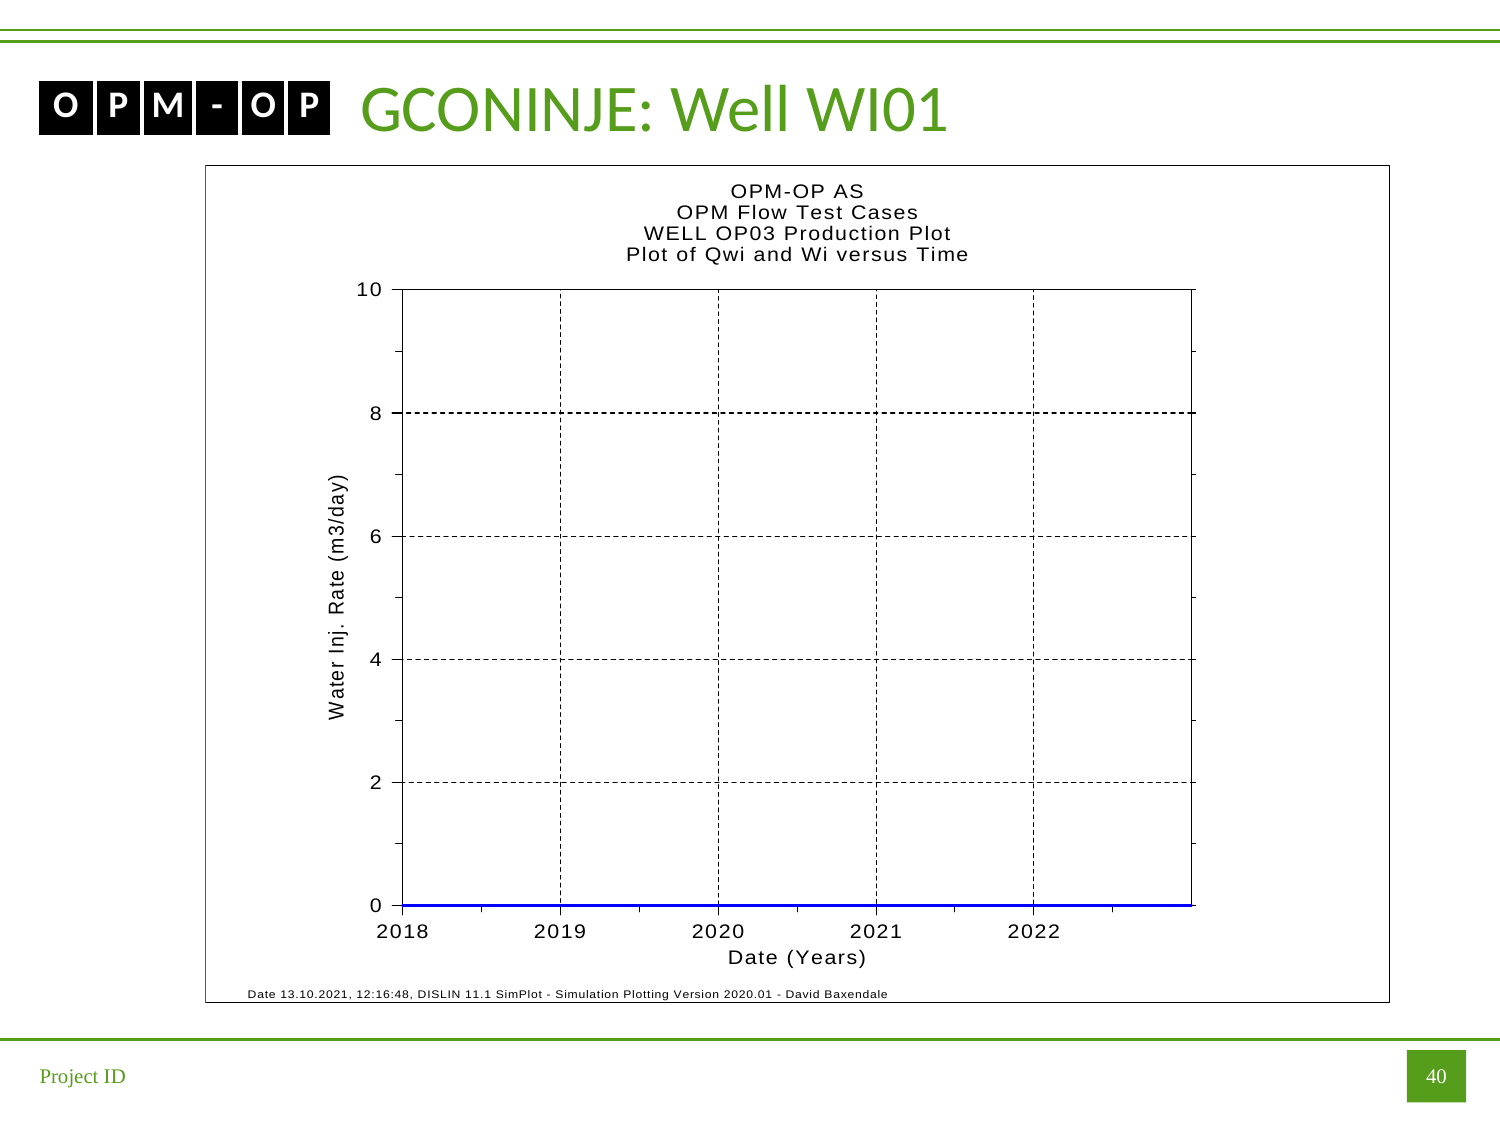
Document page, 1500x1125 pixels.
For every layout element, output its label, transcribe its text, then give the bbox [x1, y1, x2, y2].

picture [205, 165, 1391, 1004]
title GCONINJE: Well wI01 [360, 77, 1425, 153]
